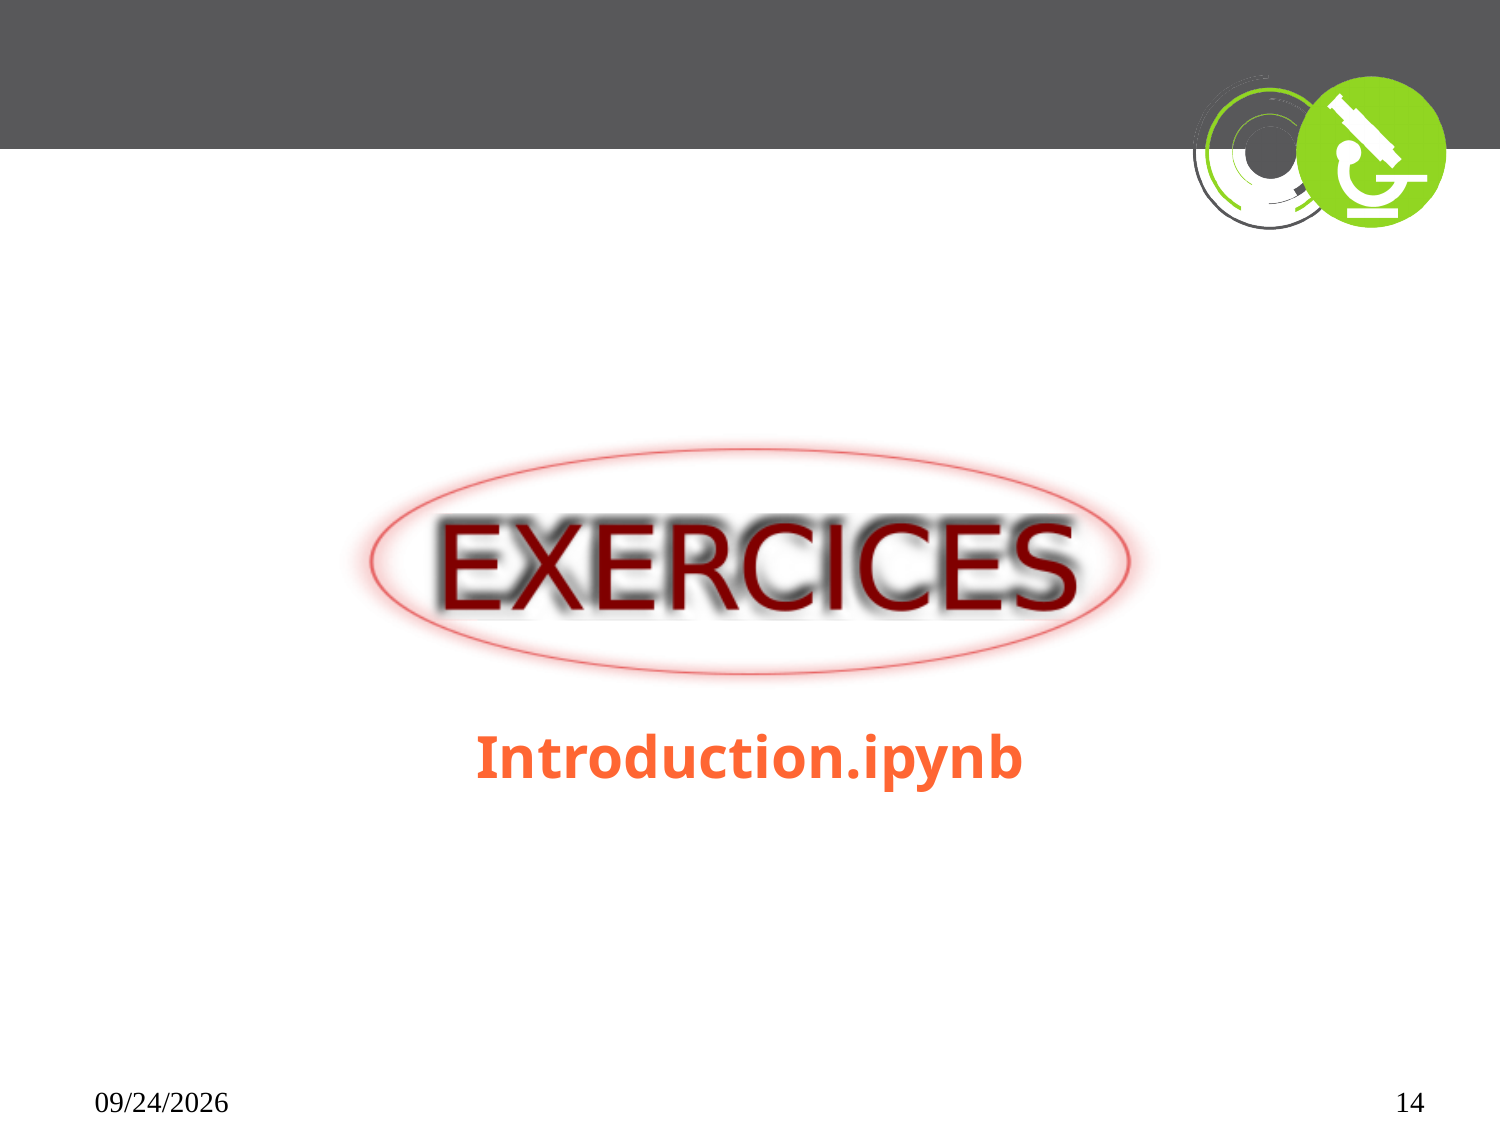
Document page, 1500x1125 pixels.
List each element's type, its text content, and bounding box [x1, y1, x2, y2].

picture [1188, 69, 1453, 236]
picture [296, 427, 1205, 685]
text_box Introduction.ipynb [153, 685, 1347, 827]
